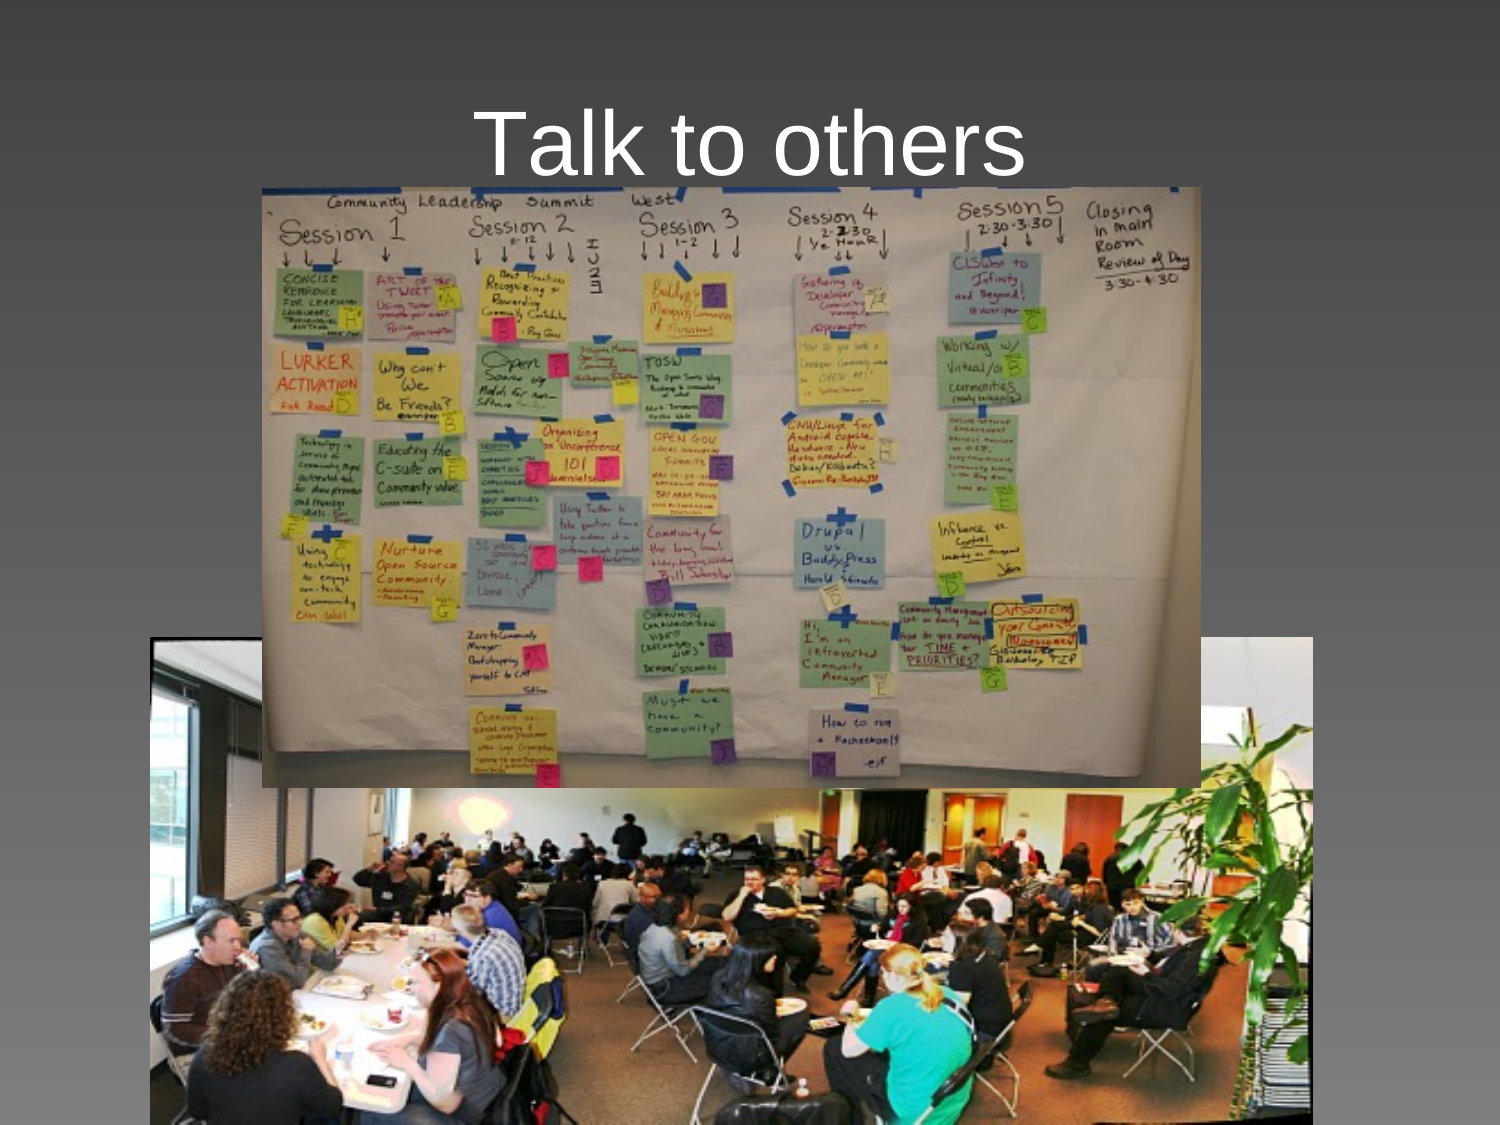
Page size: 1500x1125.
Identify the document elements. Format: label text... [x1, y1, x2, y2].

title Talk to others [75, 44, 1426, 233]
picture [150, 187, 1313, 1125]
